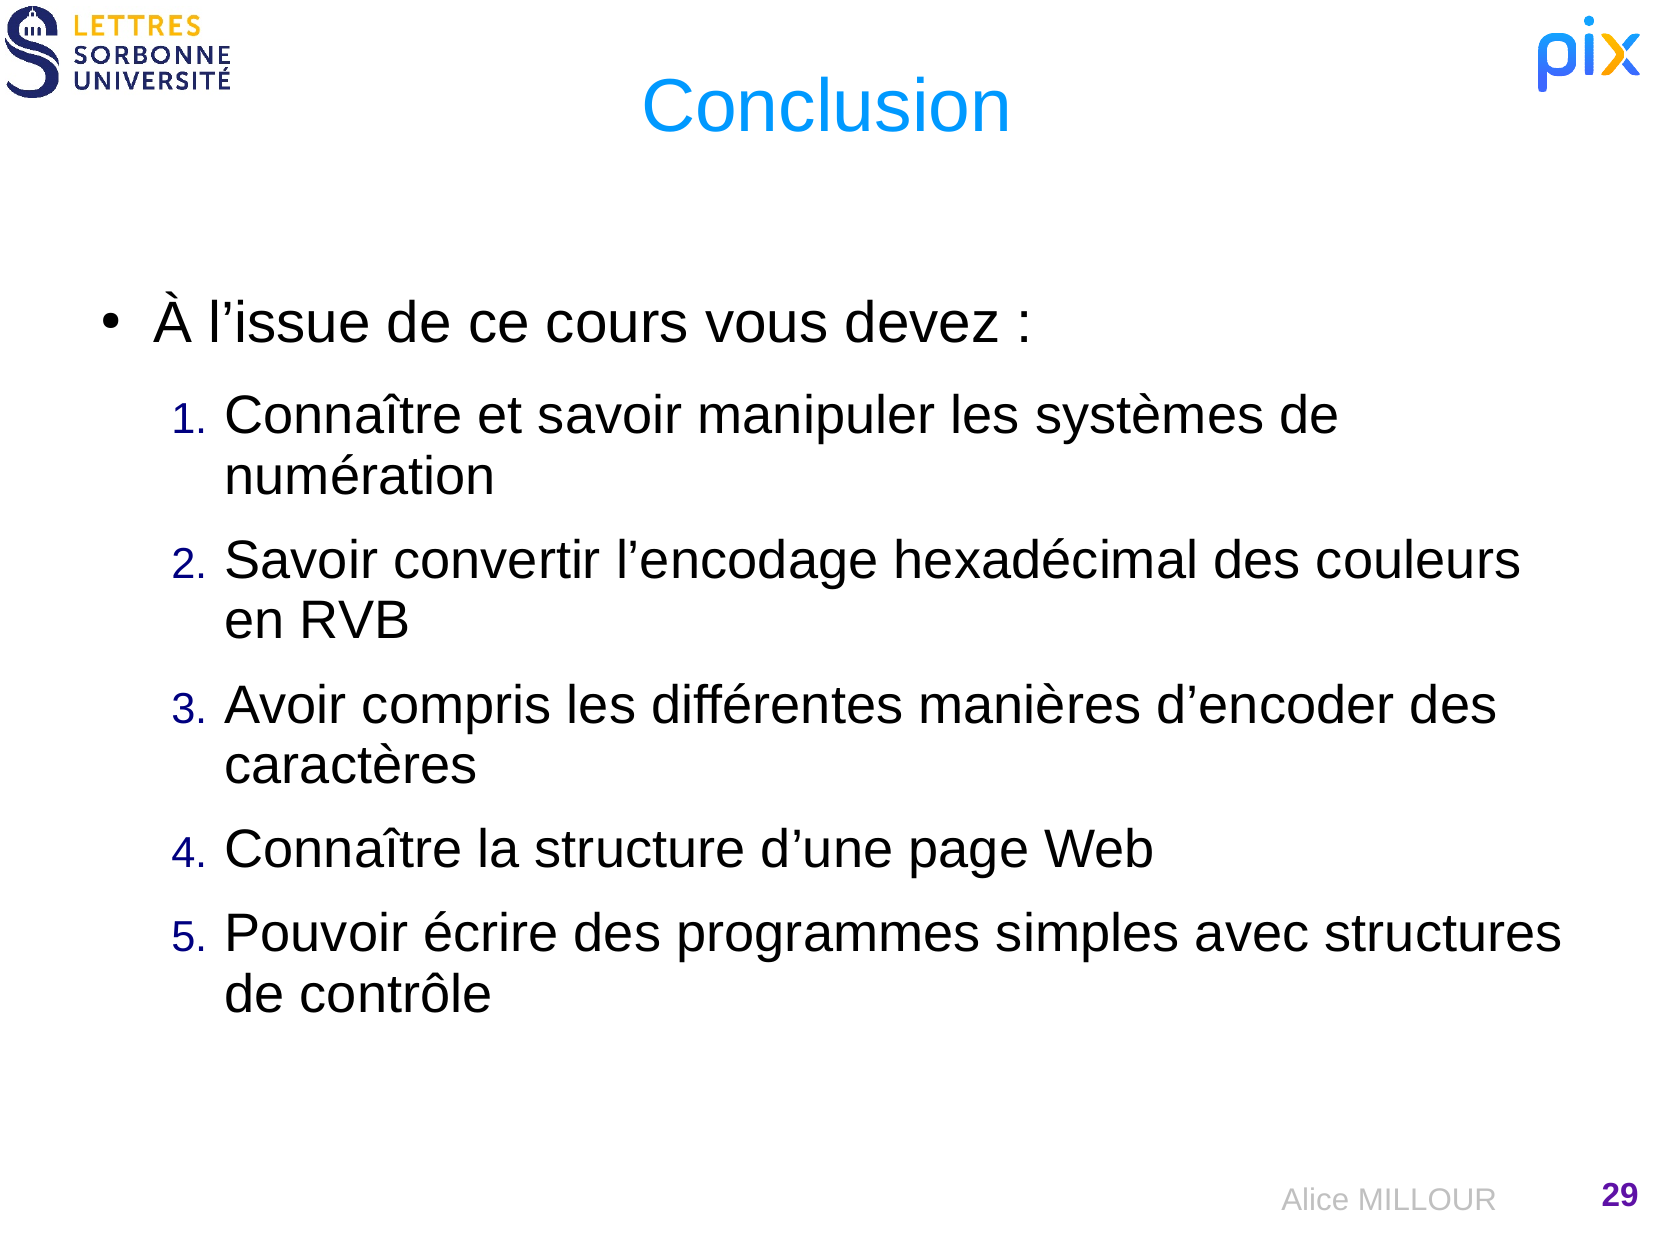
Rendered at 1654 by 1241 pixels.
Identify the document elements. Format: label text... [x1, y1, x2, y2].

picture [5, 6, 82, 98]
list À l’issue de ce cours vous devez : Connaître et savoir manipuler les systèmes de numération Savoir convertir l’encodage hexadécimal des couleurs en RVB Avoir compris les différentes manières d’encoder des caractères Connaître la structure d’une page Web Pouvoir écrire des programmes simples avec structures de contrôle [82, 290, 1571, 1010]
title Conclusion [82, 2, 1571, 210]
